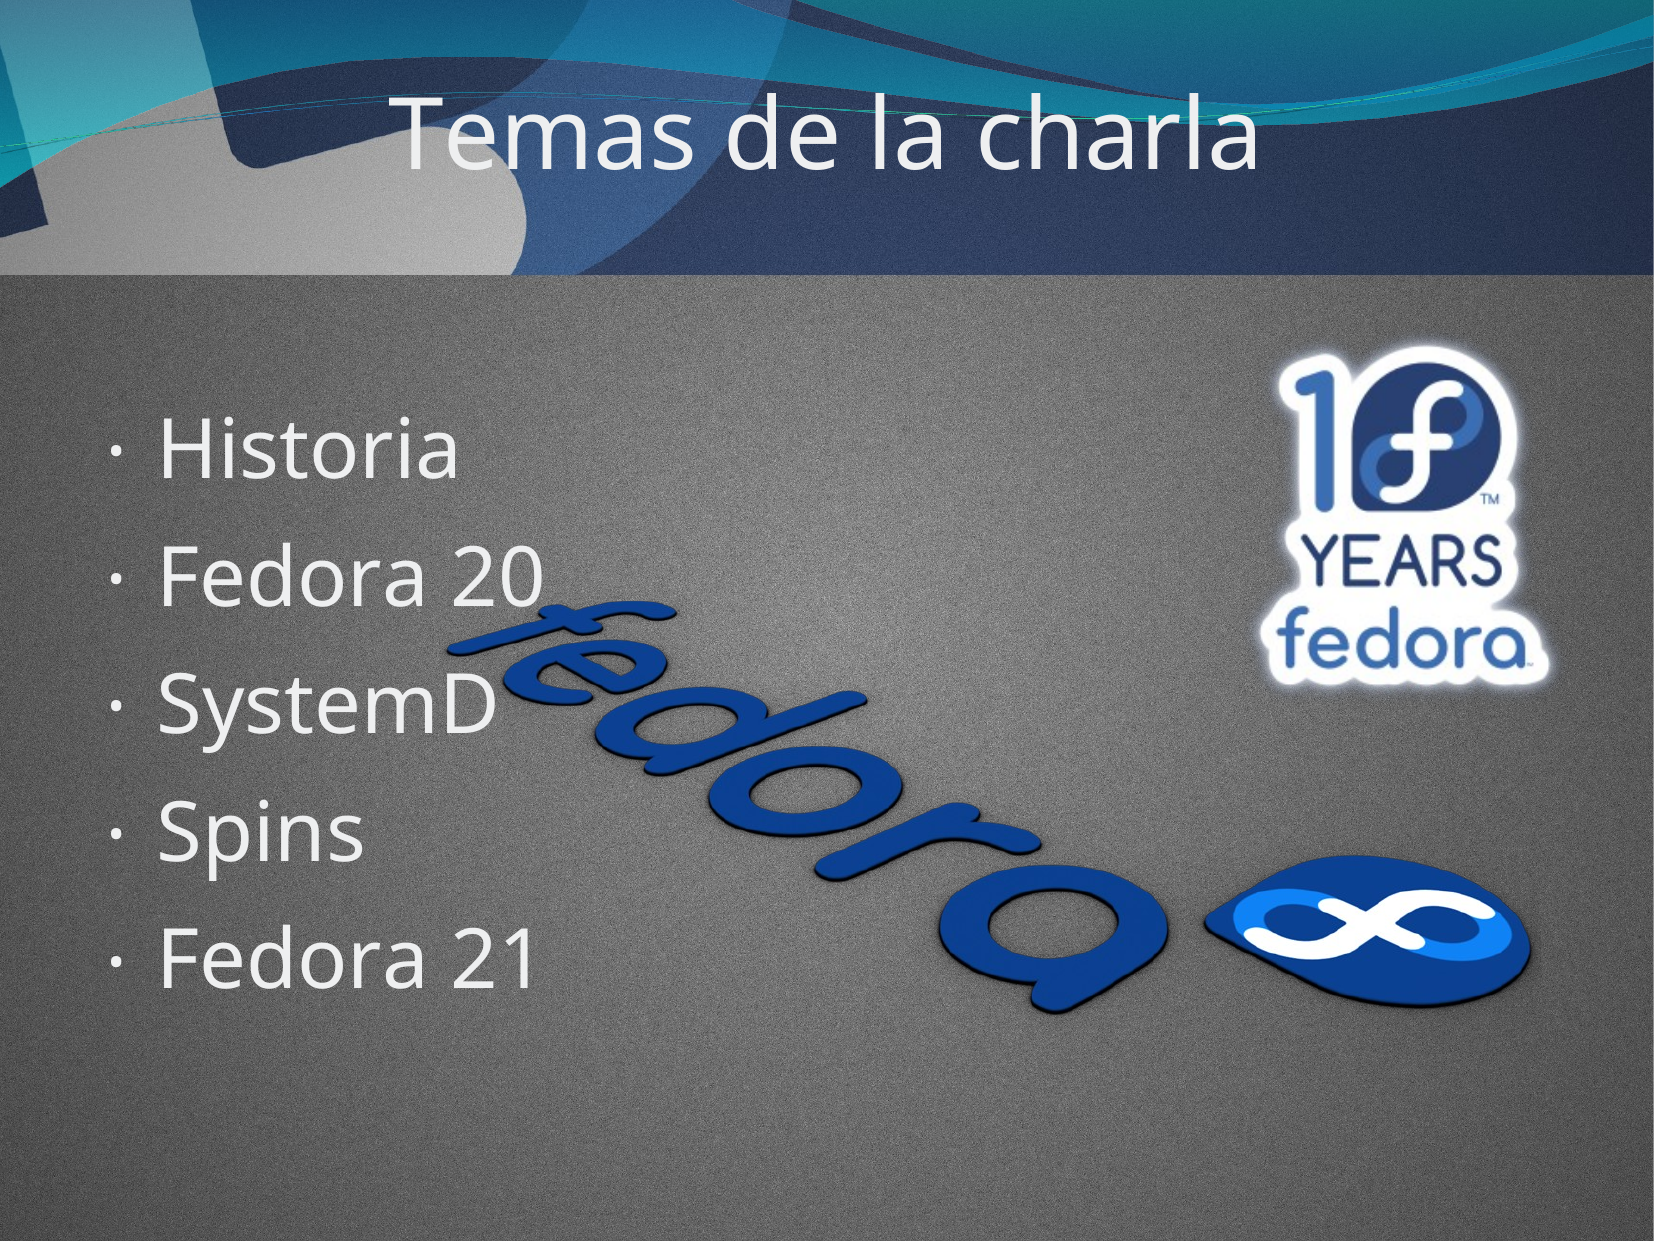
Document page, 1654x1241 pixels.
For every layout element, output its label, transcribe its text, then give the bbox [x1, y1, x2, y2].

picture [0, 0, 1654, 1241]
text_box Historia Fedora 20 SystemD Spins Fedora 21 [87, 398, 1565, 1108]
text_box Temas de la charla [88, 29, 1565, 237]
